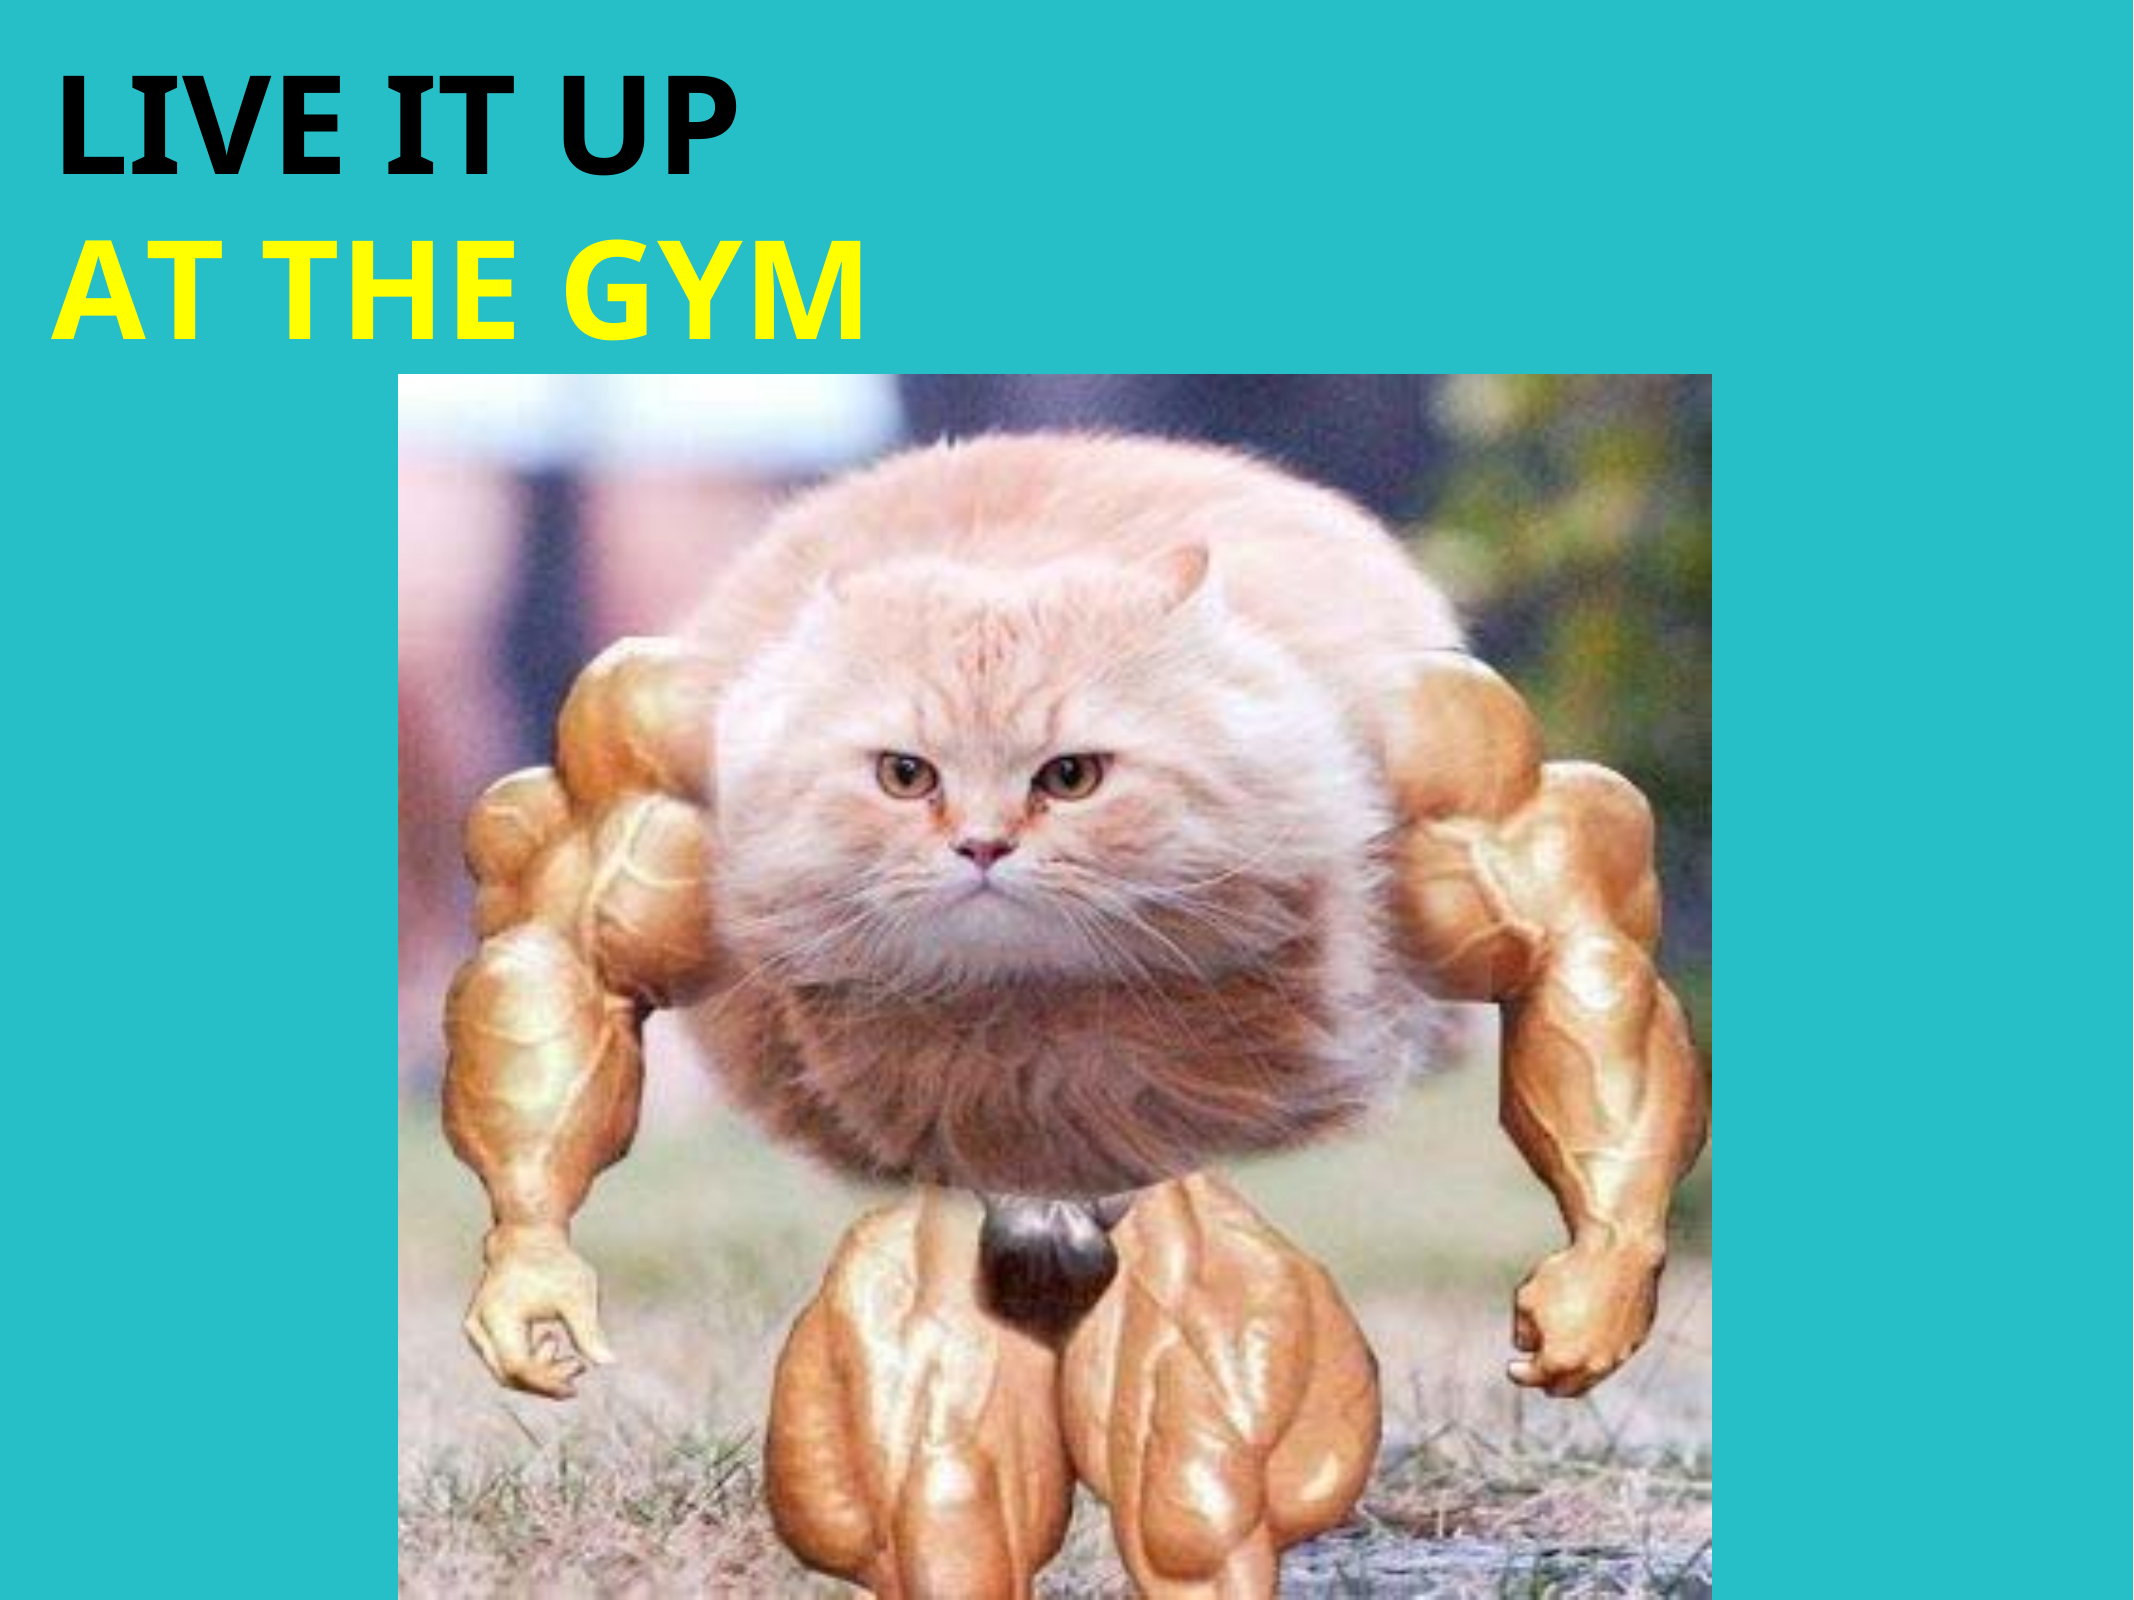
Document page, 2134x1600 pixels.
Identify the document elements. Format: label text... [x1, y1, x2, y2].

text_box LIVE IT UP AT THE GYM [41, 37, 2134, 483]
picture [398, 374, 1712, 1600]
